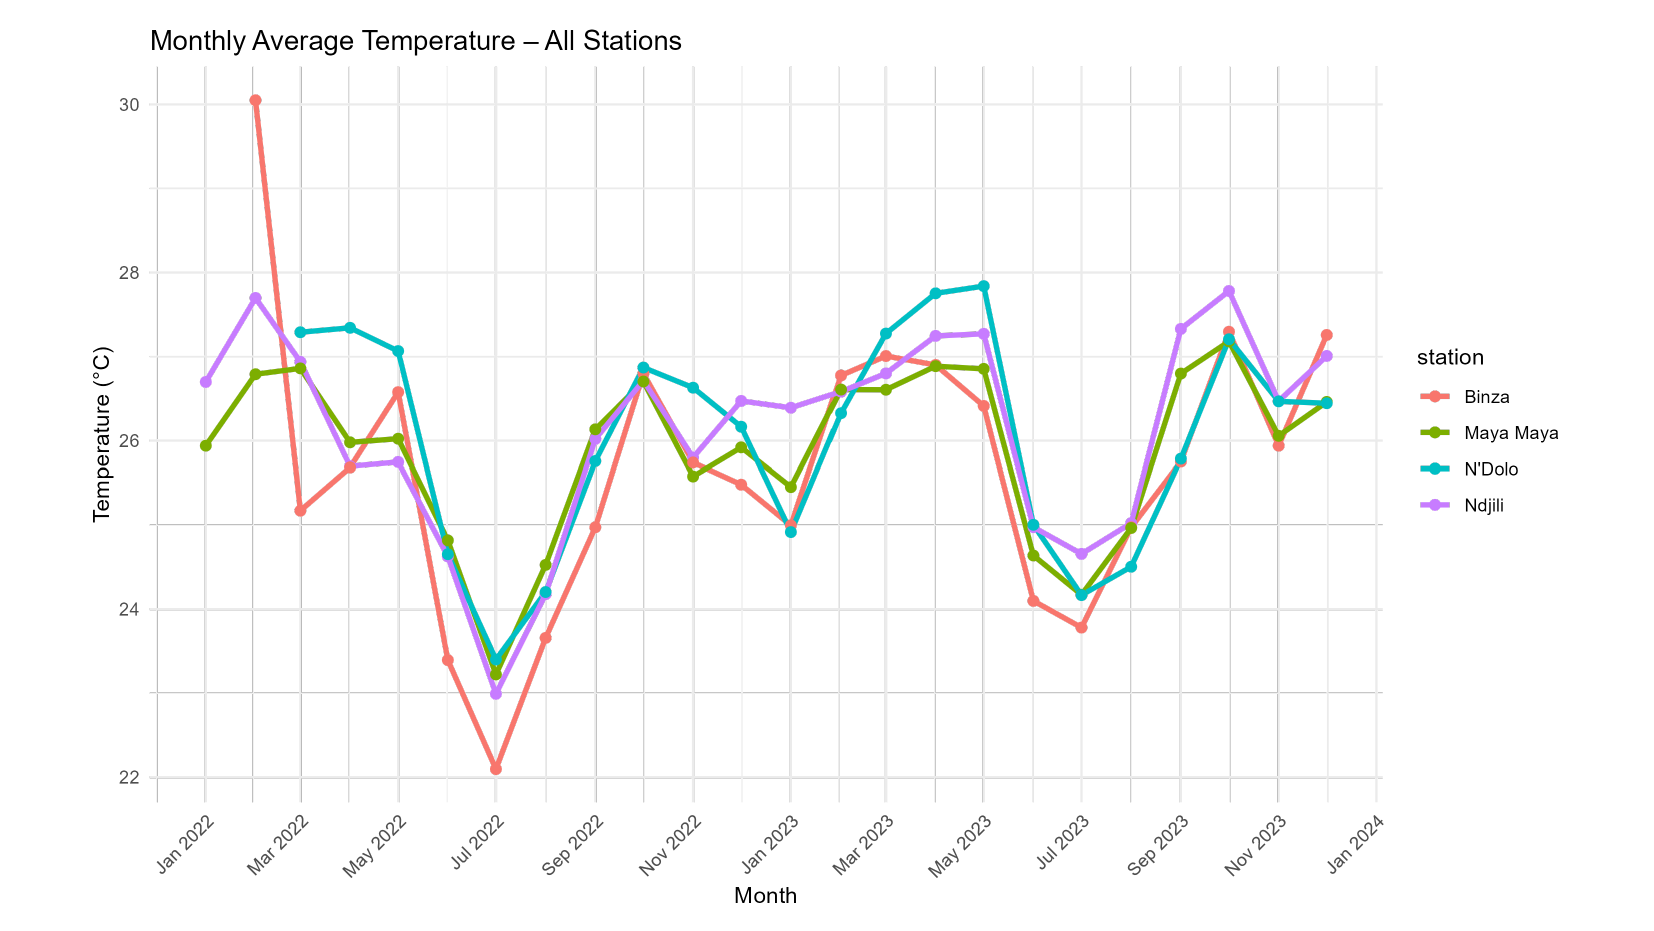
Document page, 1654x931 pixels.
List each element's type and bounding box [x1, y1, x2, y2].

picture [81, 18, 1582, 919]
